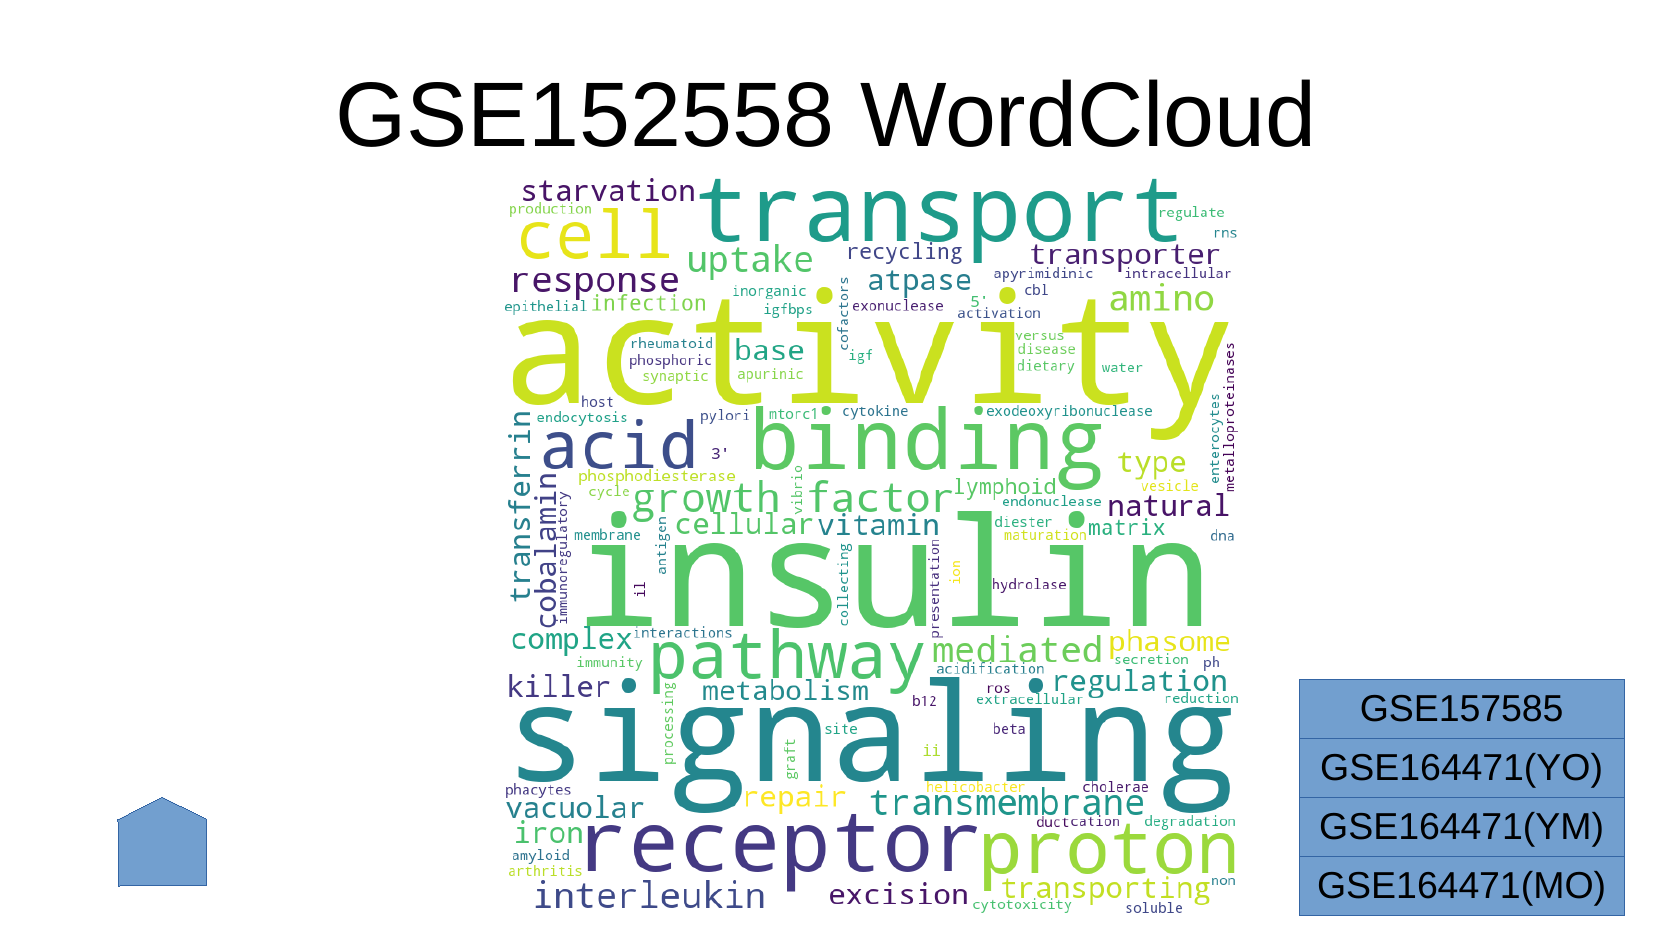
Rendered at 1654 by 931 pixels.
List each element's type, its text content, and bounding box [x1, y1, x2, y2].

text_box GSE157585 [1299, 679, 1625, 738]
text_box GSE164471(MO) [1299, 856, 1625, 916]
title GSE152558 WordCloud [82, 37, 1571, 193]
text_box GSE164471(YM) [1299, 797, 1625, 856]
picture [501, 193, 1241, 916]
text_box [117, 797, 207, 887]
text_box GSE164471(YO) [1299, 738, 1625, 797]
